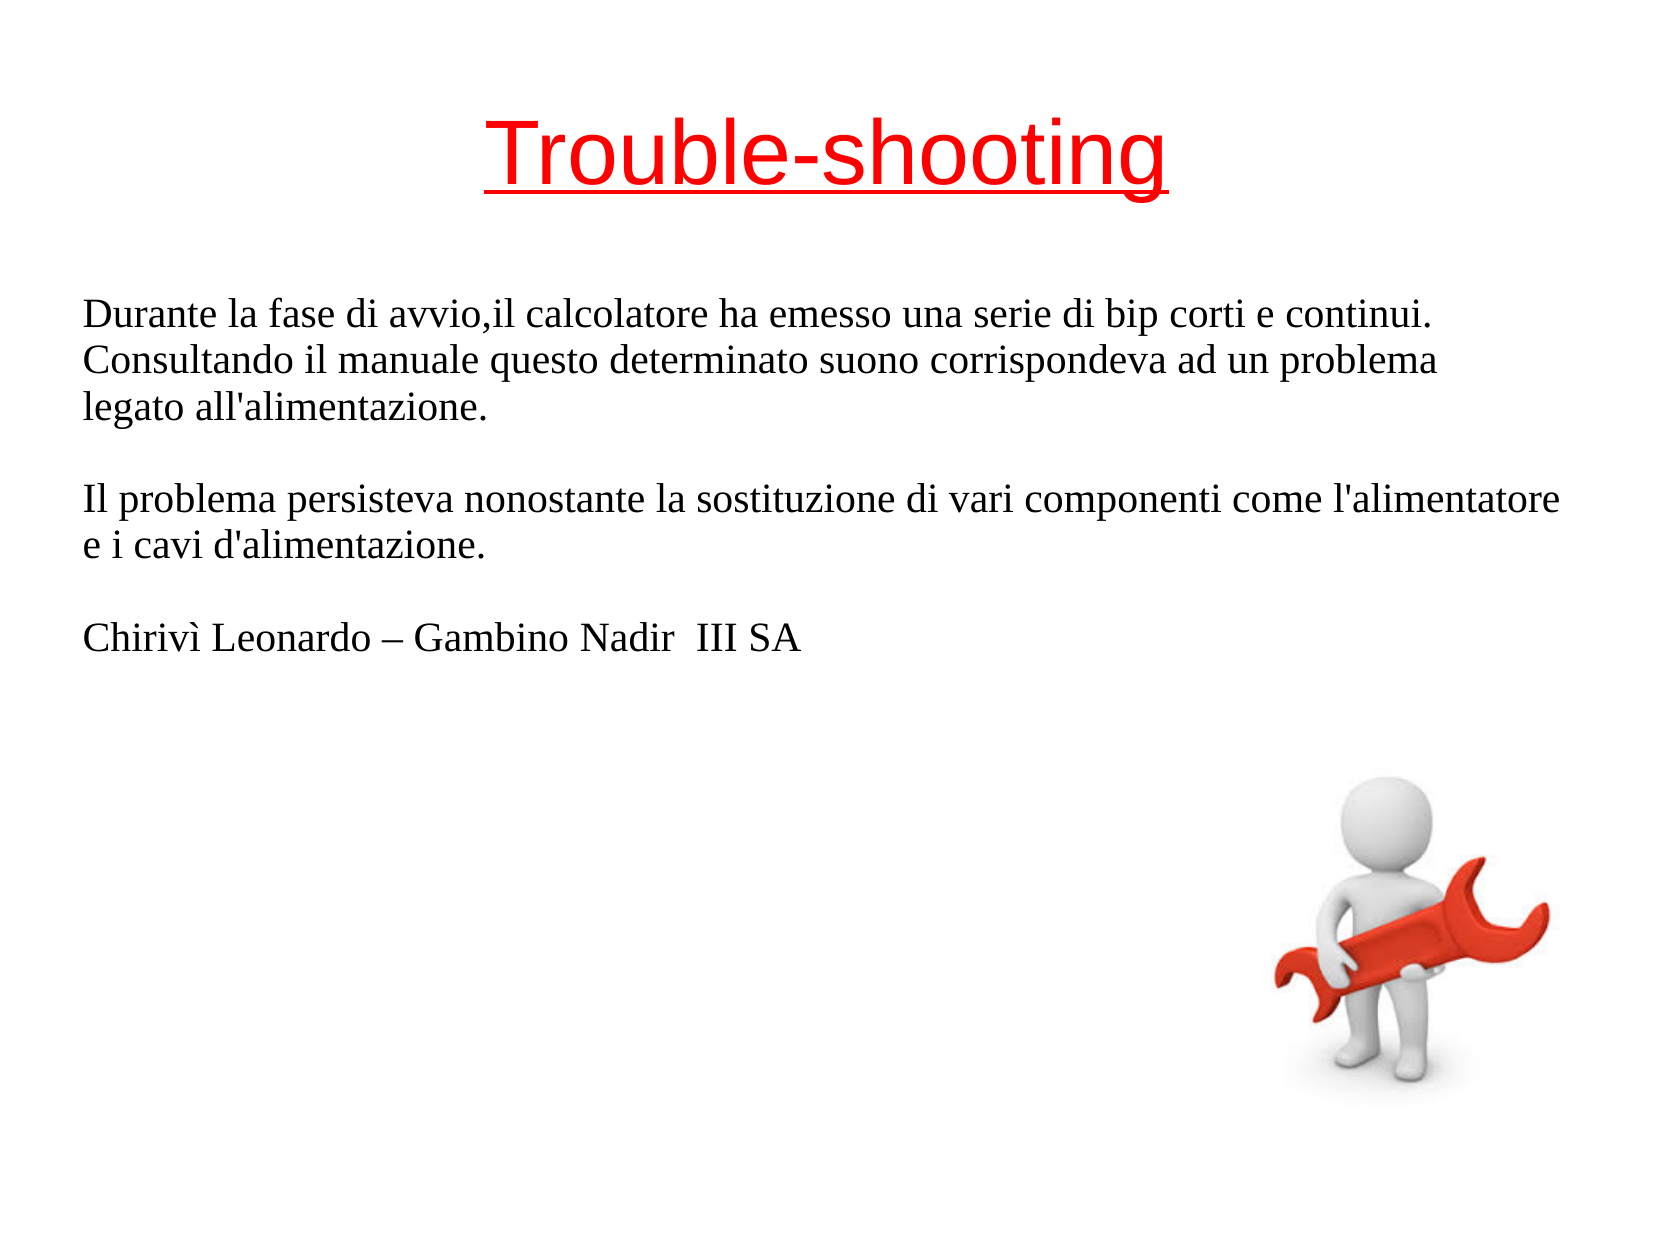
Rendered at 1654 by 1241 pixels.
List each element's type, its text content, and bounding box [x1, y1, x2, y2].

list Durante la fase di avvio,il calcolatore ha emesso una serie di bip corti e continui. Consultando il manuale questo determinato suono corrispondeva ad un problema legato all'alimentazione. Il problema persisteva nonostante la sostituzione di vari componenti come l'alimentatore e i cavi d'alimentazione. Chirivì Leonardo – Gambino Nadir III SA [82, 290, 1571, 1010]
picture [1259, 767, 1560, 1120]
title Trouble-shooting [82, 49, 1571, 257]
